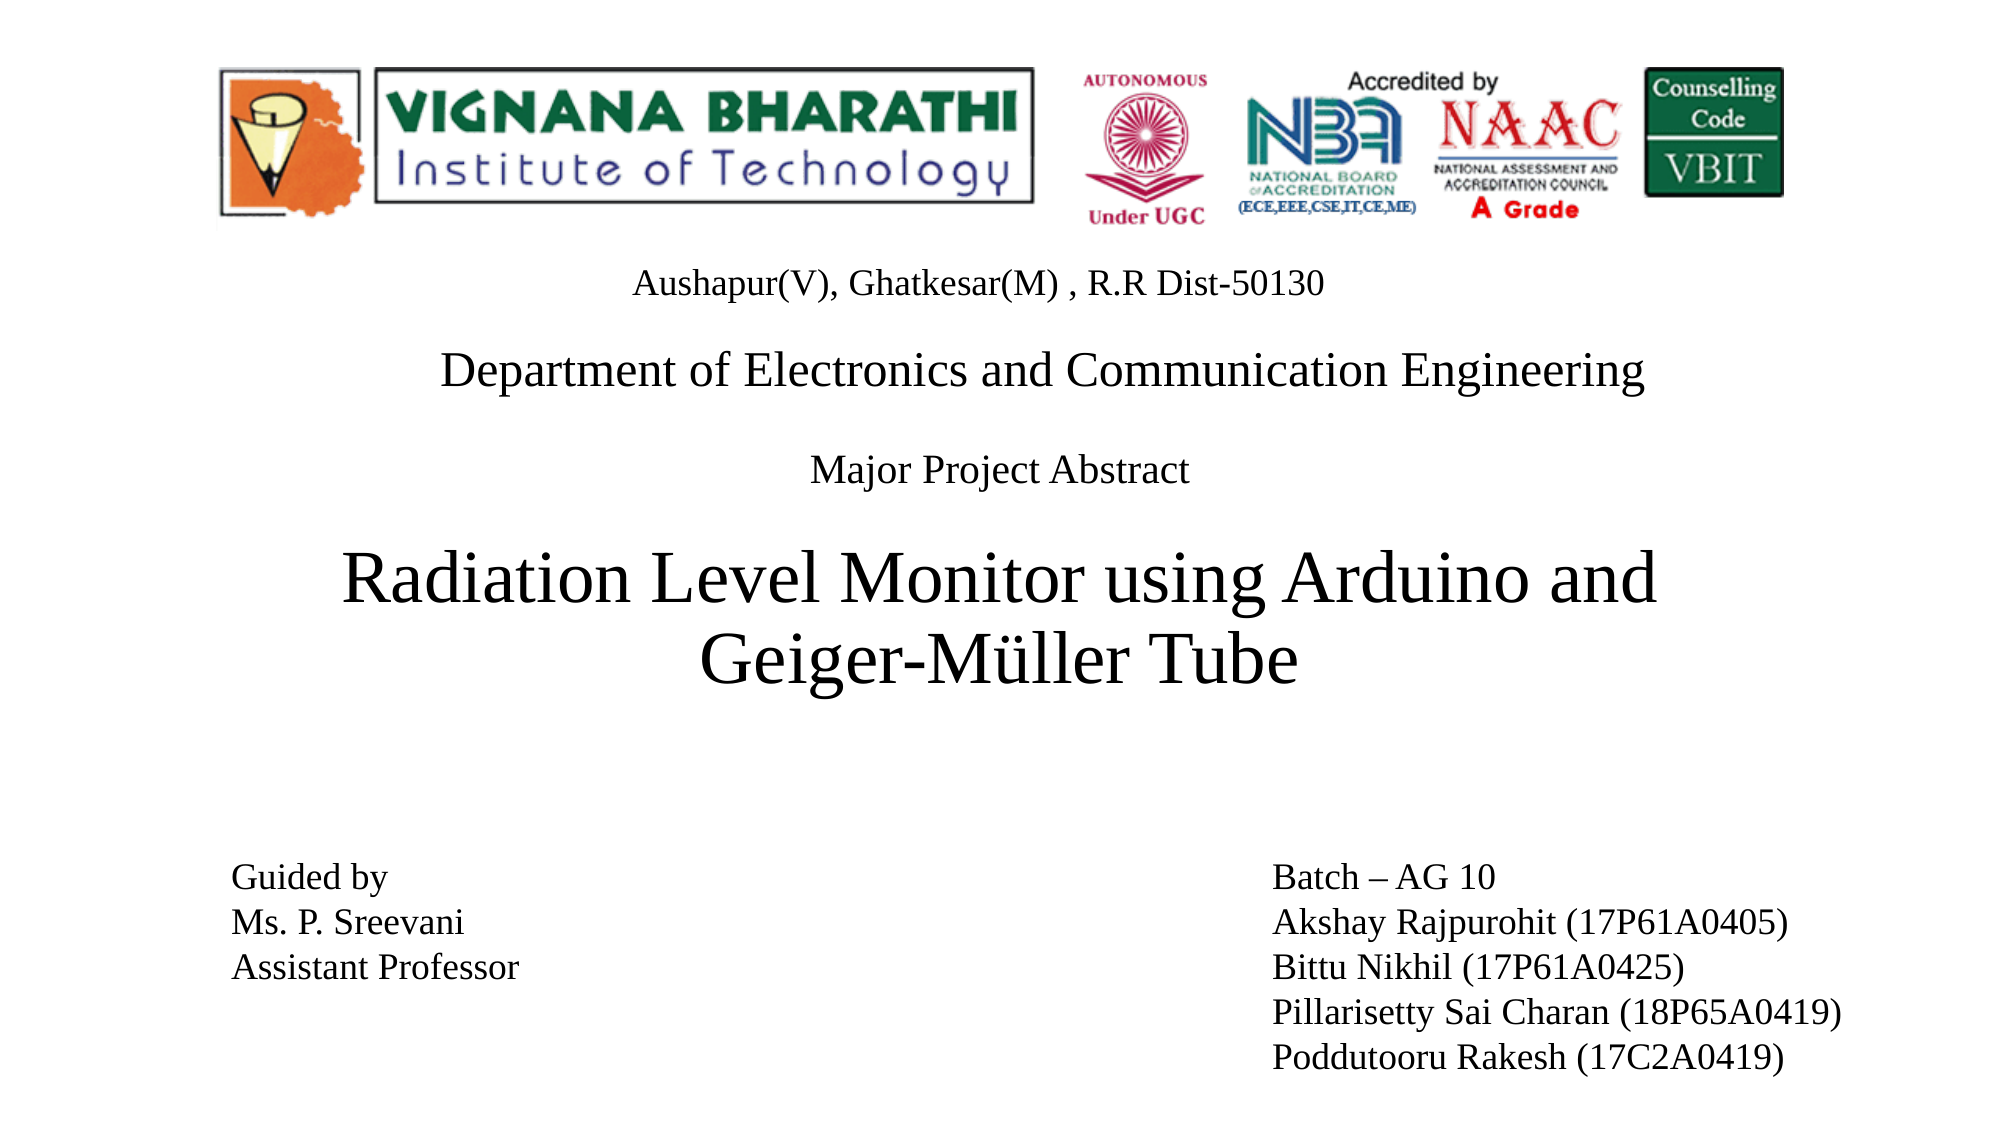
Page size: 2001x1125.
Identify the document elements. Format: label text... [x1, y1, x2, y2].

picture [216, 67, 1784, 231]
subtitle Radiation Level Monitor using Arduino and Geiger-Müller Tube [249, 530, 1750, 693]
text_box Guided by Ms. P. Sreevani Assistant Professor [216, 844, 537, 995]
text_box Aushapur(V), Ghatkesar(M) , R.R Dist-50130 [617, 250, 1383, 311]
text_box Department of Electronics and Communication Engineering [420, 329, 1667, 404]
text_box Batch – AG 10 Akshay Rajpurohit (17P61A0405) Bittu Nikhil (17P61A0425) Pillarisetty Sai Charan (18P65A0419) Poddutooru Rakesh (17C2A0419) [1257, 844, 1879, 1085]
text_box Major Project Abstract [675, 434, 1325, 500]
